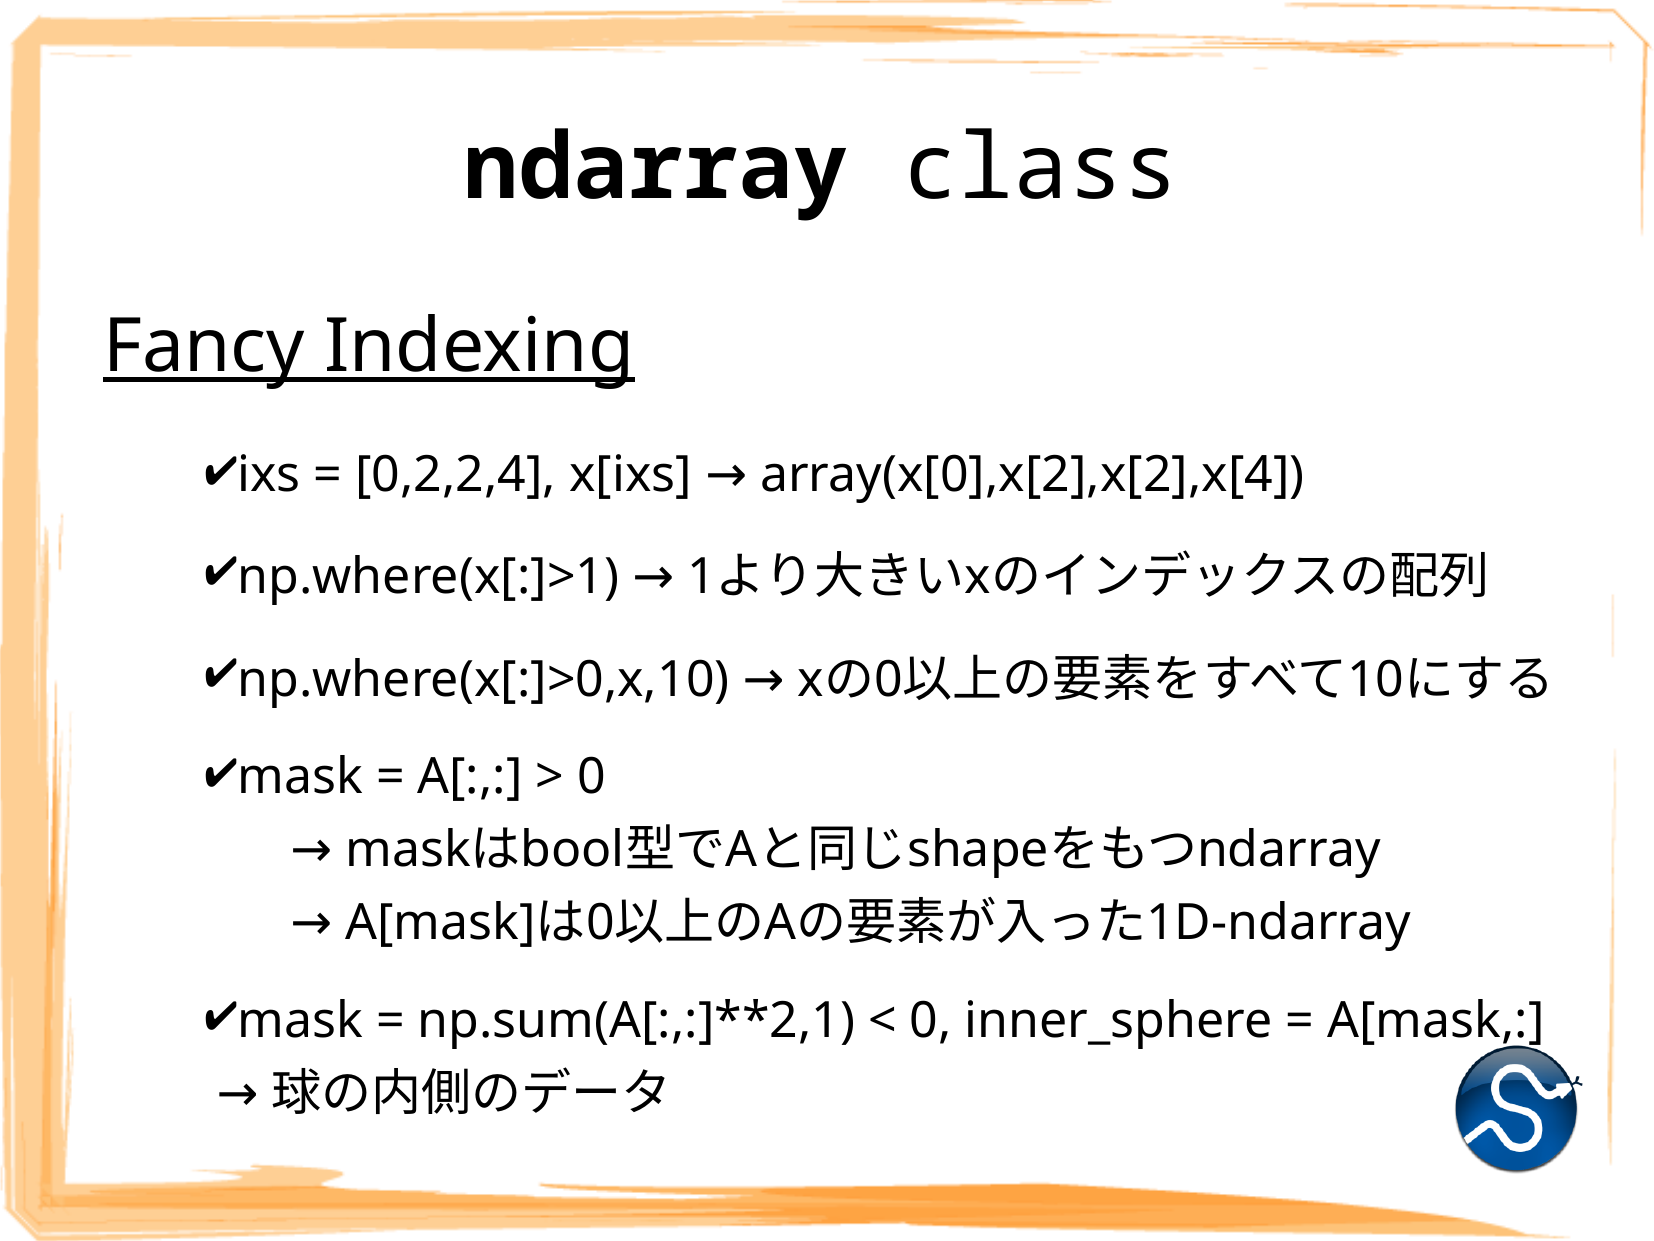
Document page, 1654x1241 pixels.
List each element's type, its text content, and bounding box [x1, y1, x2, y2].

picture [0, 0, 1654, 1241]
title ndarray class [76, 59, 1565, 267]
text_box Fancy Indexing [88, 283, 647, 380]
text_box ixs = [0,2,2,4], x[ixs] → array(x[0],x[2],x[2],x[4]) np.where(x[:]>1) → 1より大きいxのインデックスの配列 np.where(x[:]>0,x,10) → xの0以上の要素をすべて10にする mask = A[:,:] > 0 → maskはbool型でAと同じshapeをもつndarray → A[mask]は0以上のAの要素が入った1D-ndarray mask = np.sum(A[:,:]**2,1) < 0, inner_sphere = A[mask,:] → 球の内側のデータ [190, 430, 1571, 994]
